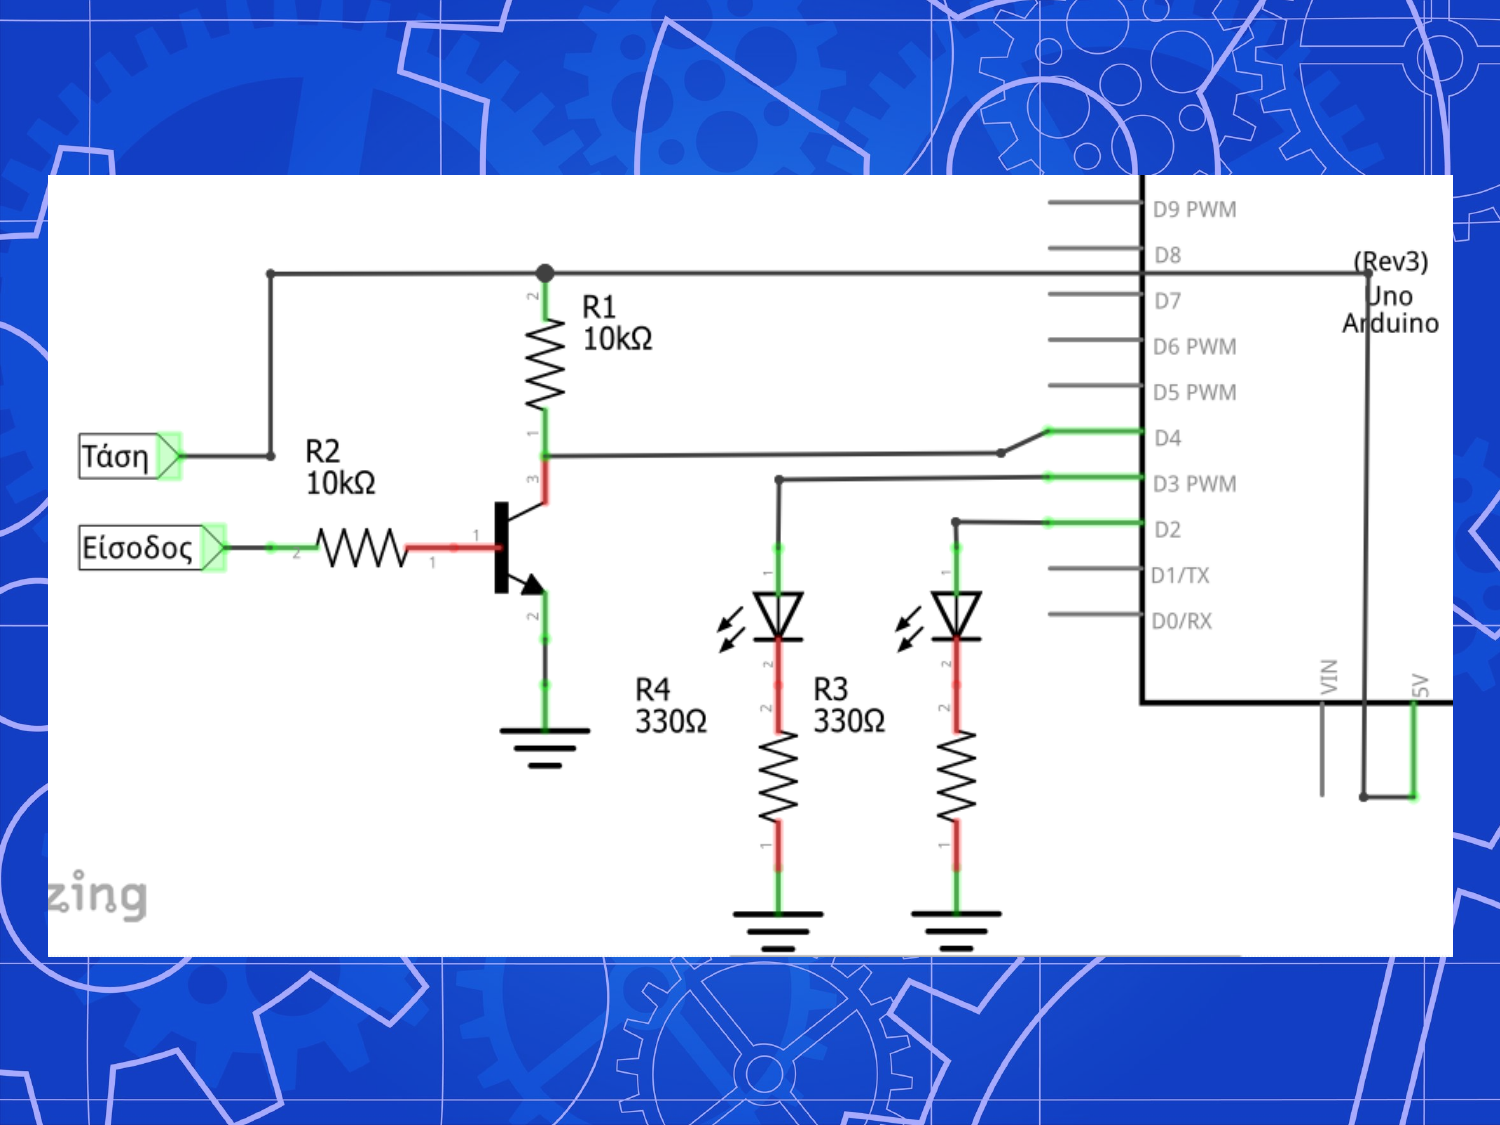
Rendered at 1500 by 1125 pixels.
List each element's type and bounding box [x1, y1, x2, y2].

picture [48, 175, 1453, 957]
